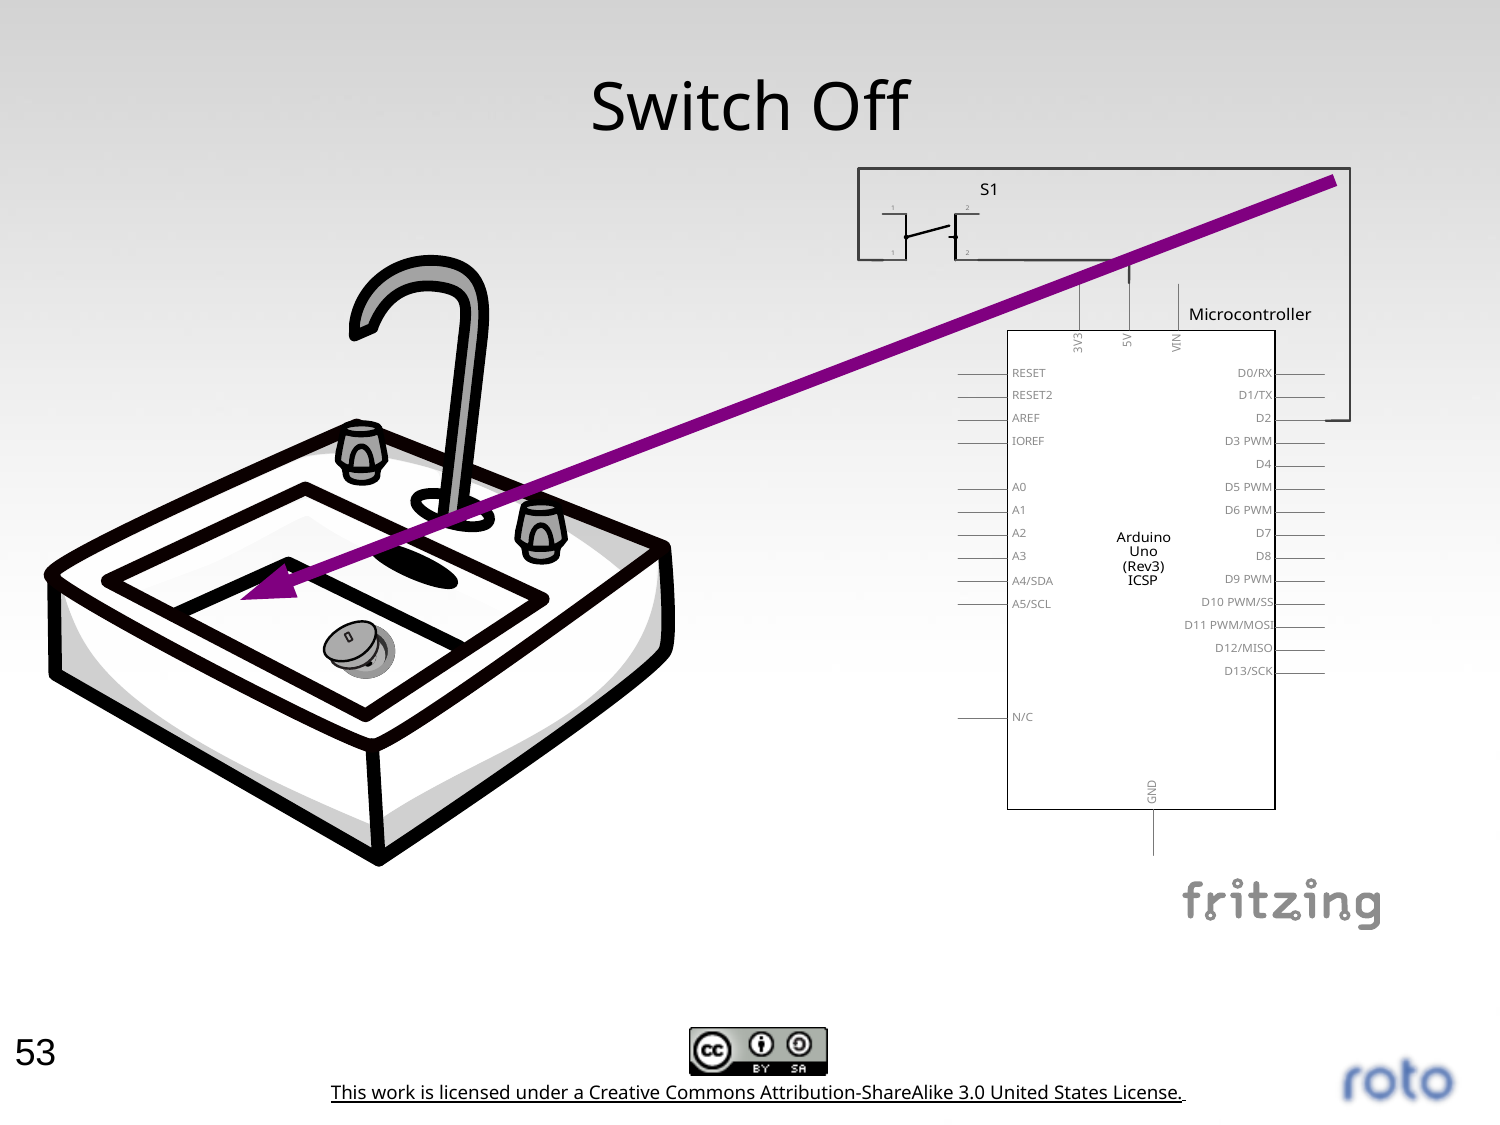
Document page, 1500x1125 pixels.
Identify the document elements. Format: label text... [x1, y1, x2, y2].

title Switch Off [112, 49, 1388, 238]
picture [0, 0, 1500, 1125]
